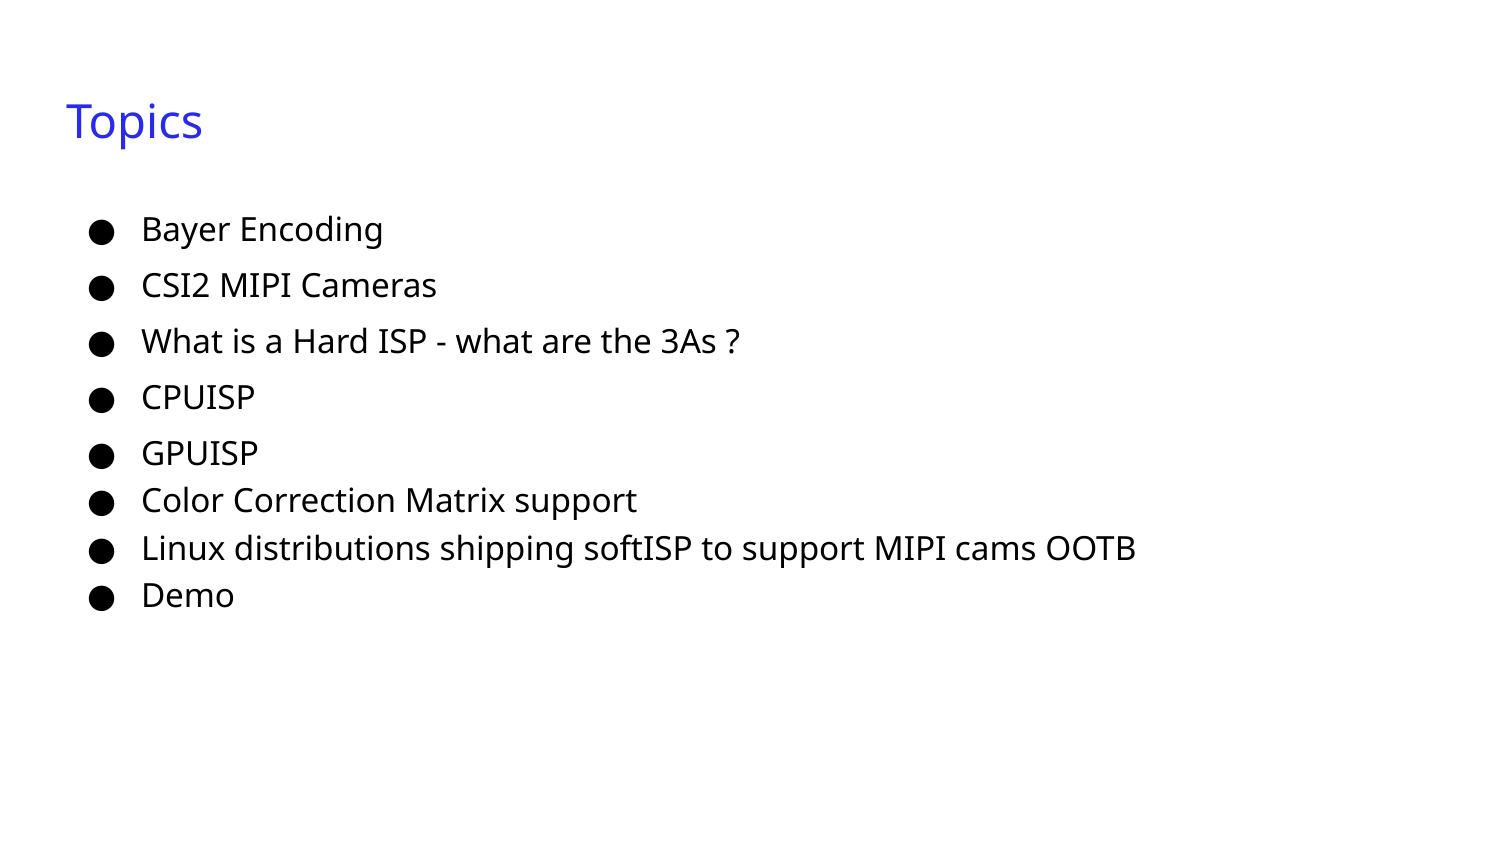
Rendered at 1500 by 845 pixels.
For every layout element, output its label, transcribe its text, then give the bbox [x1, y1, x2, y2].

list Bayer Encoding CSI2 MIPI Cameras What is a Hard ISP - what are the 3As ? CPUISP GPUISP Color Correction Matrix support Linux distributions shipping softISP to support MIPI cams OOTB Demo [51, 189, 1449, 734]
title Topics [51, 73, 1449, 168]
